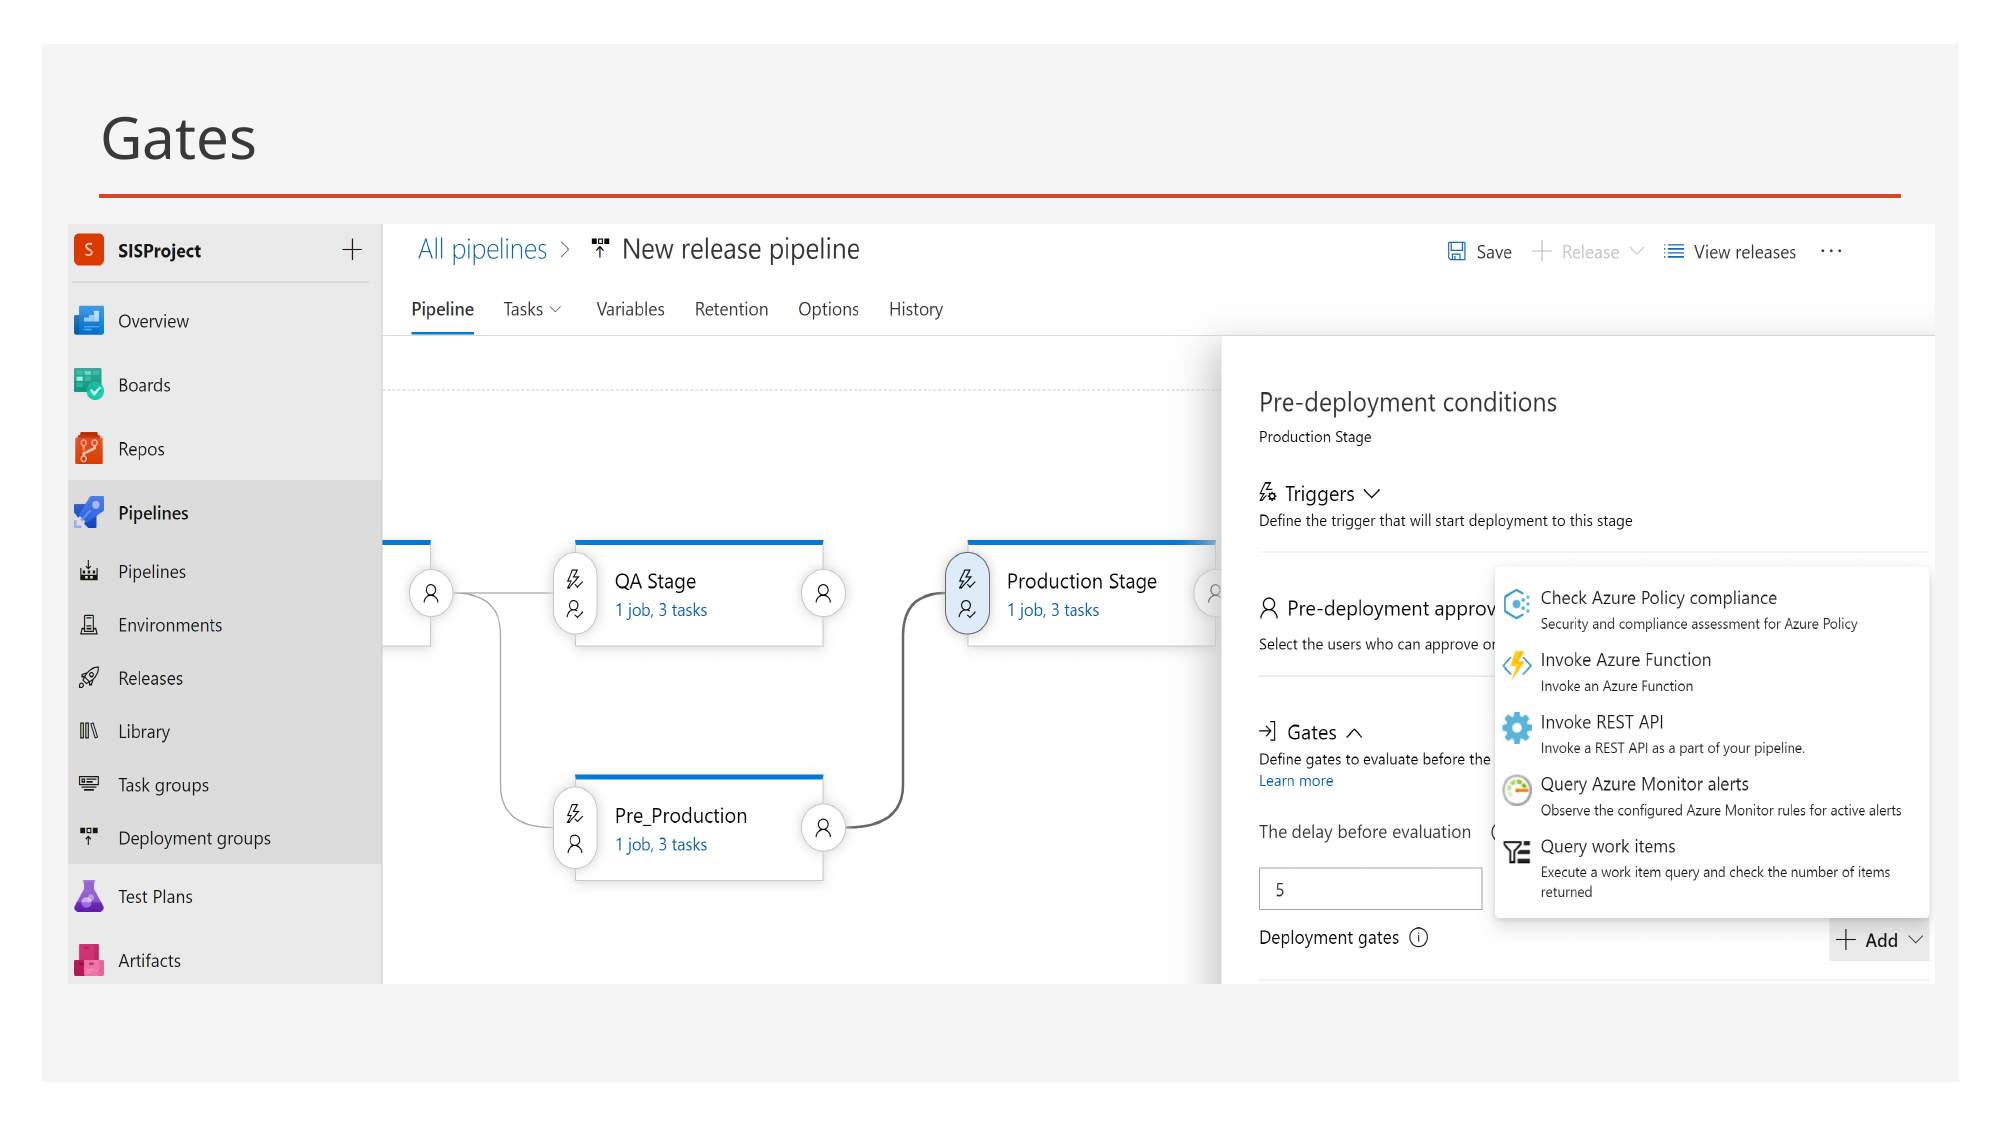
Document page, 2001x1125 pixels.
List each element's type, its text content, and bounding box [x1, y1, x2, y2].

title Gates [85, 73, 1214, 179]
picture [68, 224, 1935, 984]
